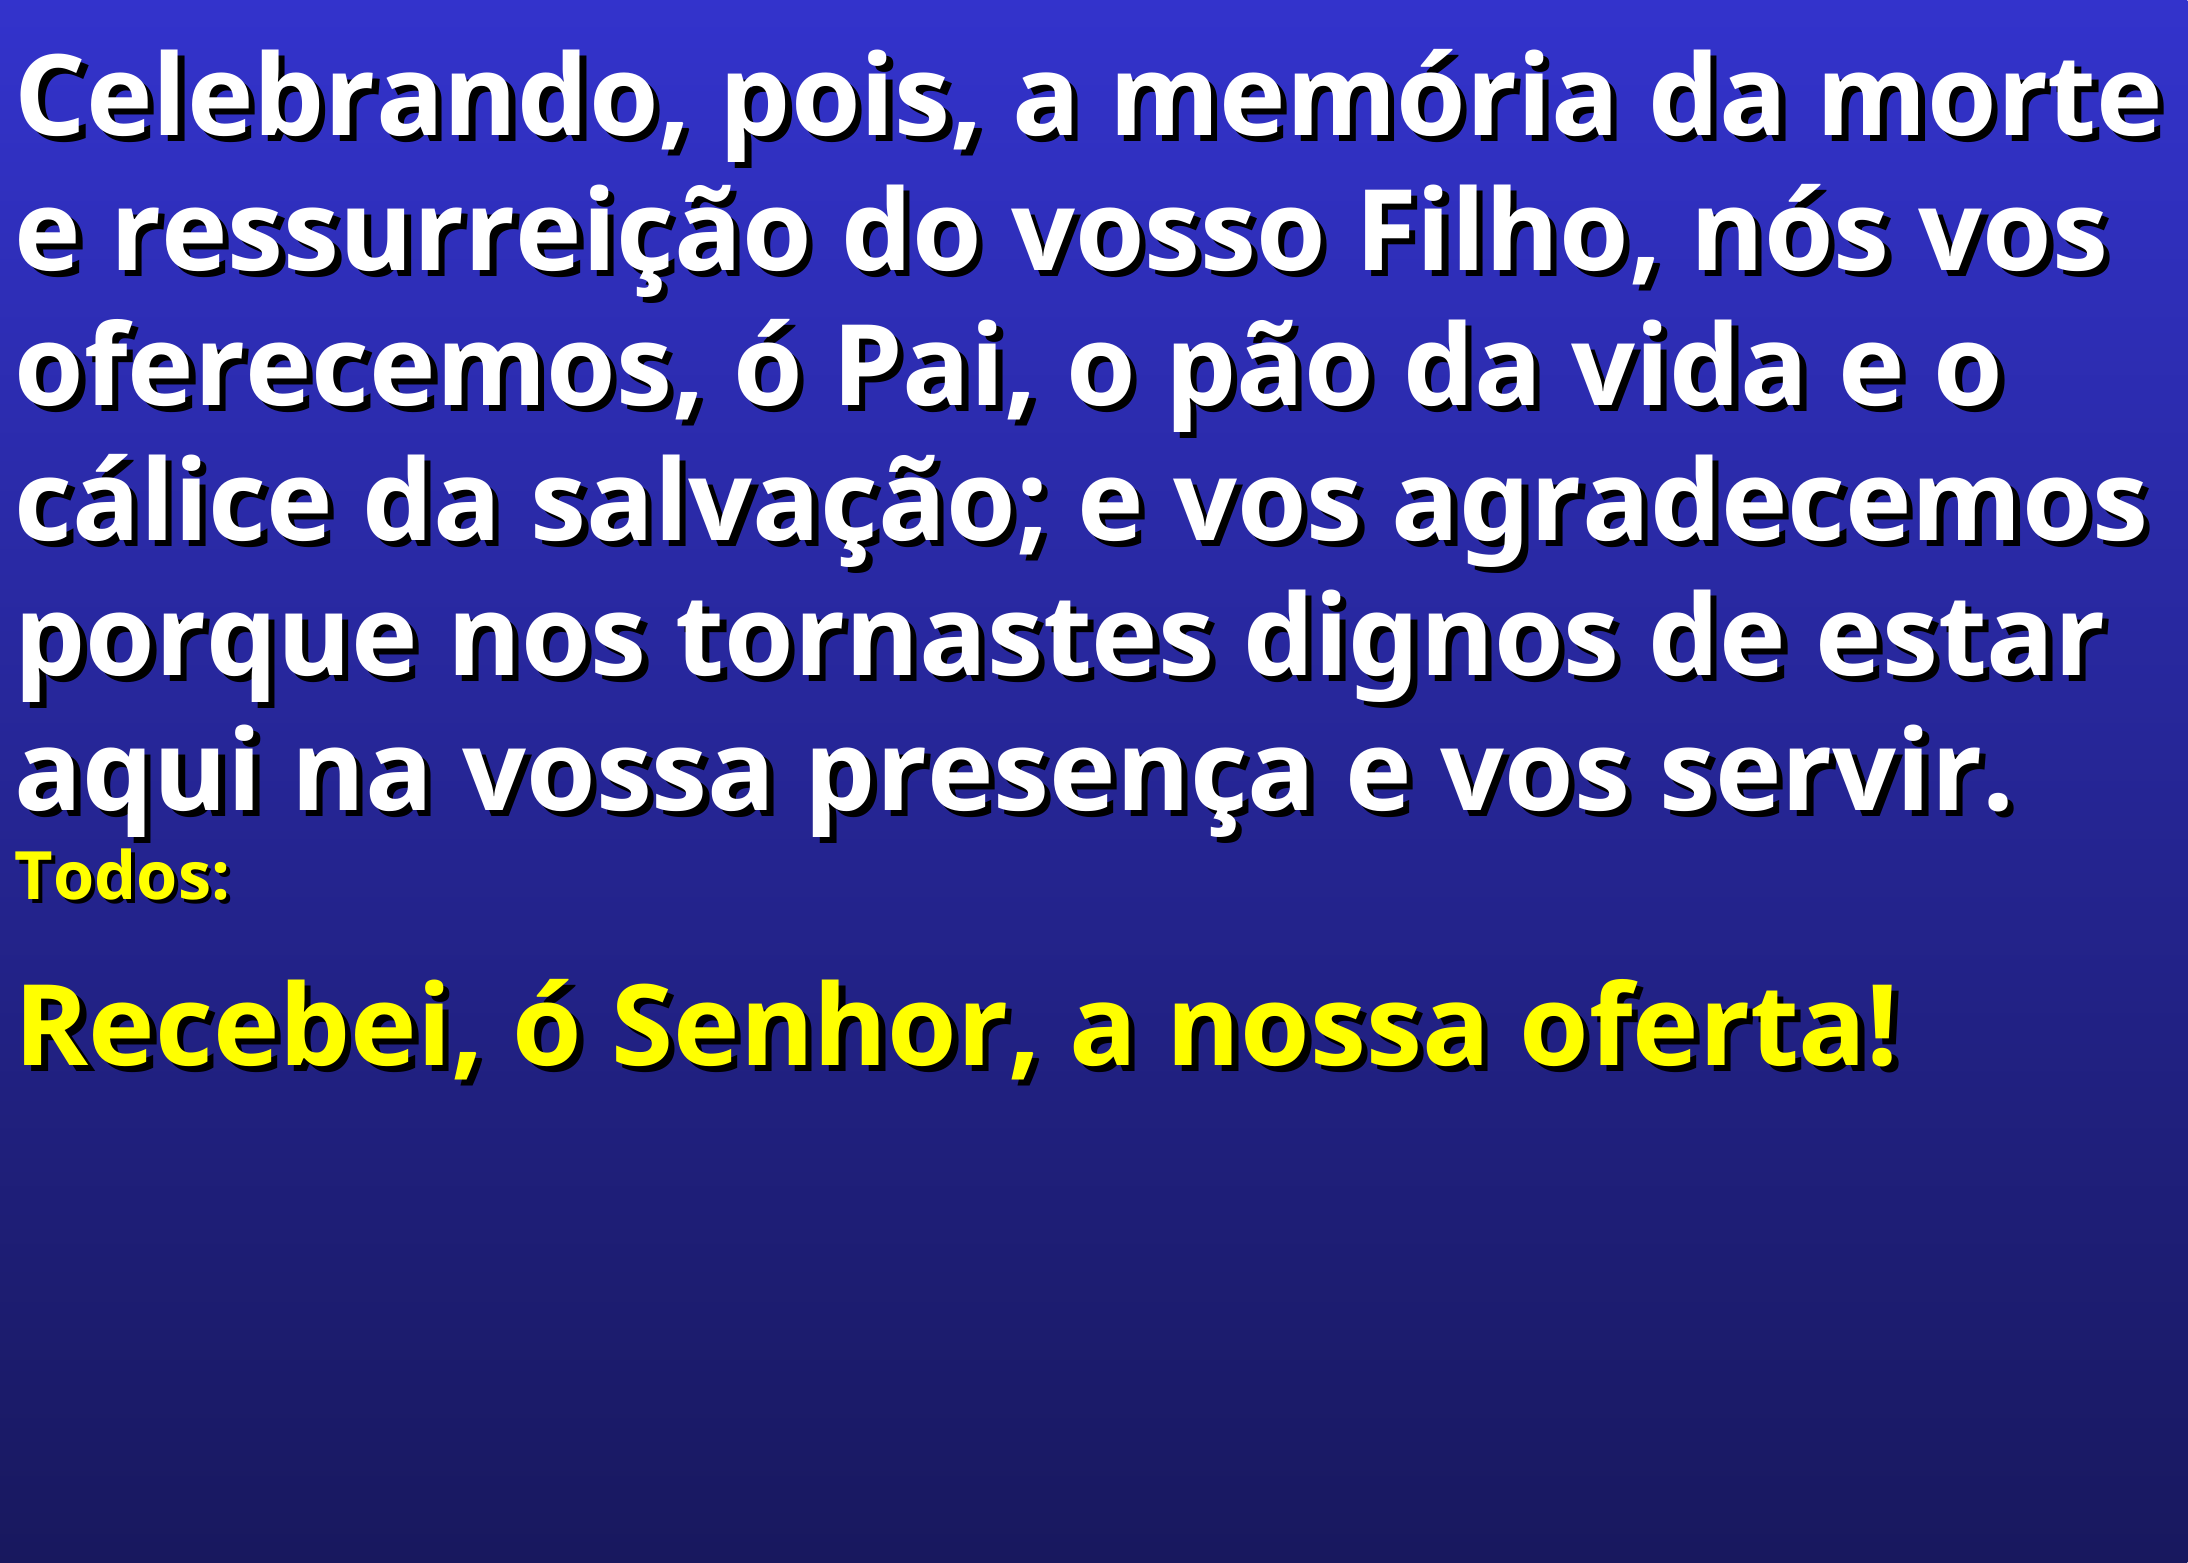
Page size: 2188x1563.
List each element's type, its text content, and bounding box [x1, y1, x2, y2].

text_box Celebrando, pois, a memória da morte e ressurreição do vosso Filho, nós vos oferecemos, ó Pai, o pão da vida e o cálice da salvação; e vos agradecemos porque nos tornastes dignos de estar aqui na vossa presença e vos servir. Todos: Recebei, ó Senhor, a nossa oferta! [0, 15, 2188, 1231]
